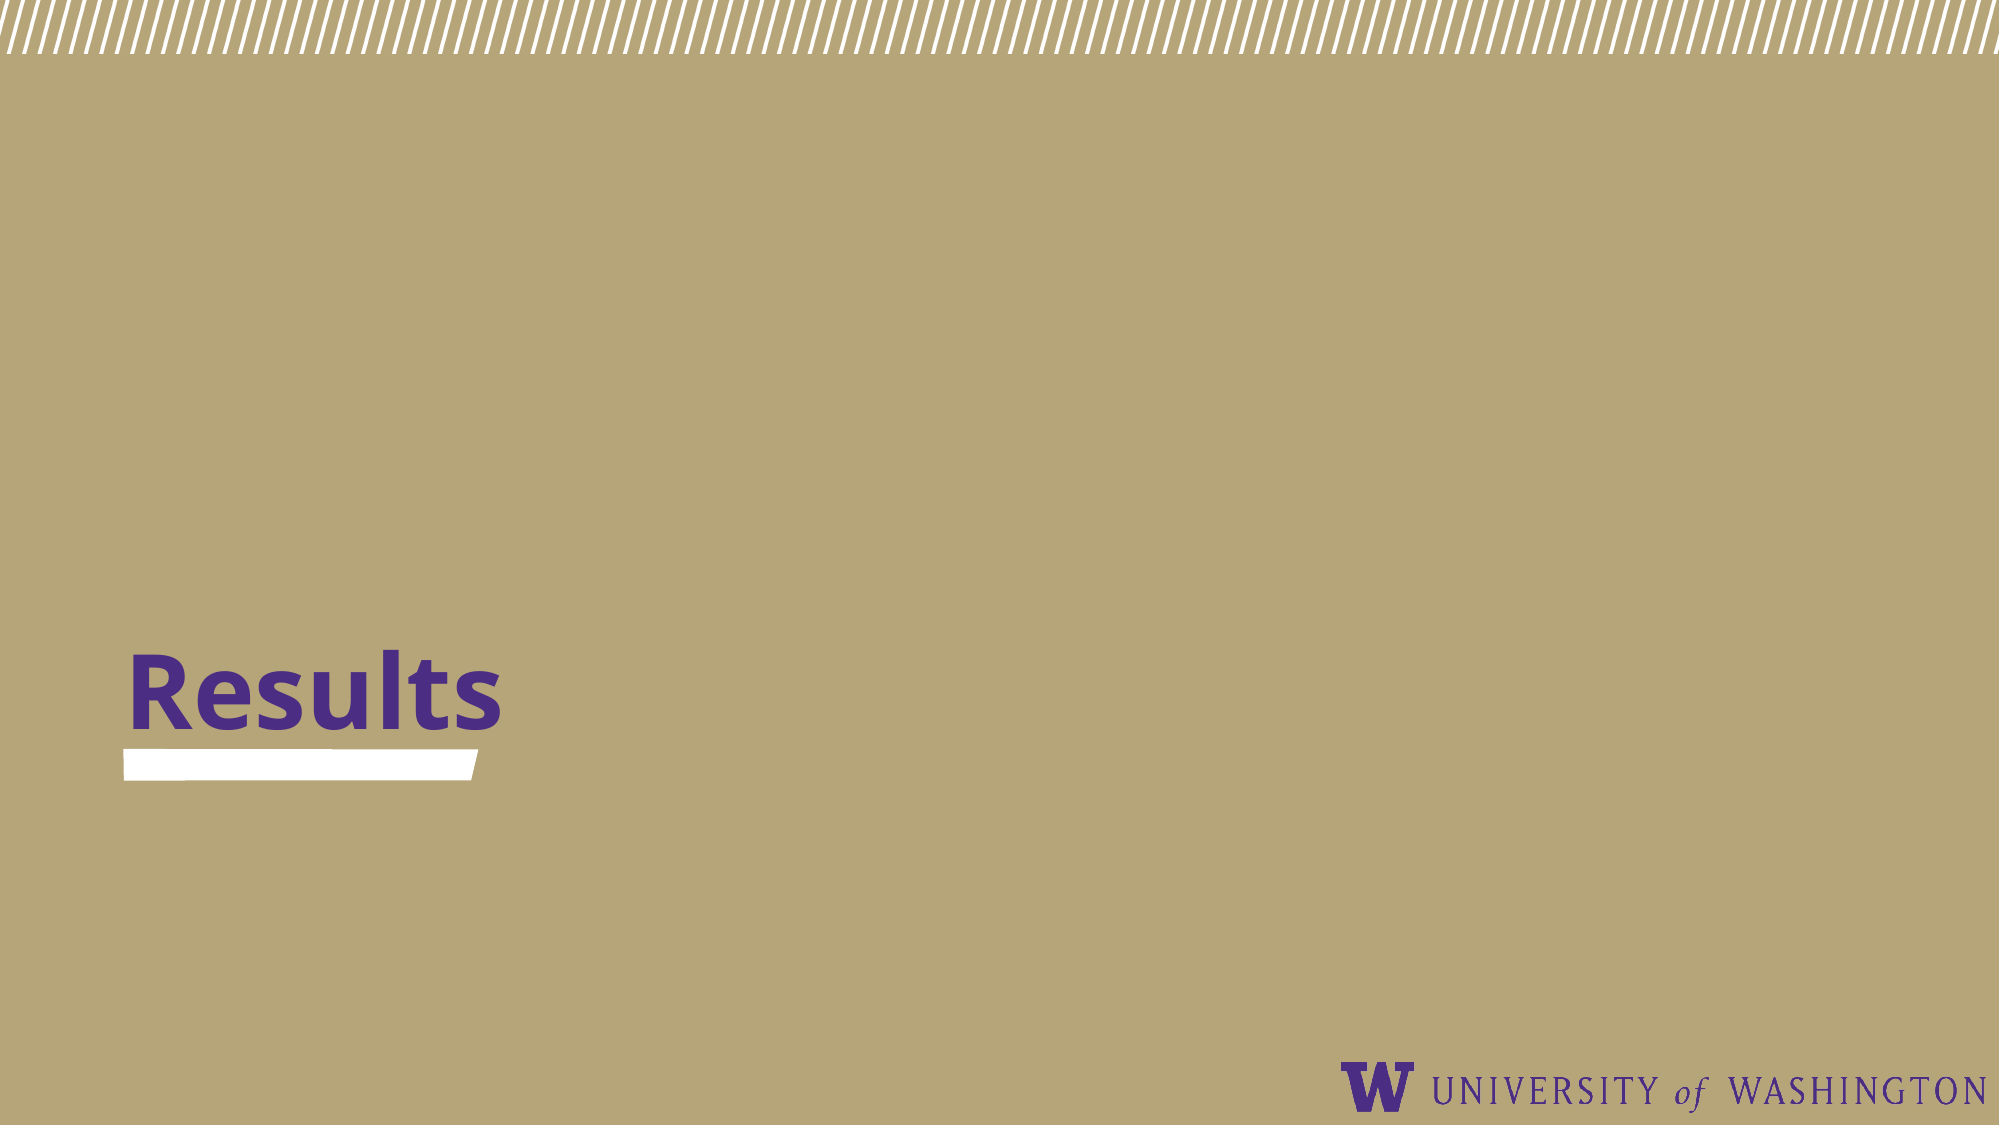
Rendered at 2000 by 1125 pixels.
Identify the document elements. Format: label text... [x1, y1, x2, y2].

title Results [124, 112, 1925, 751]
